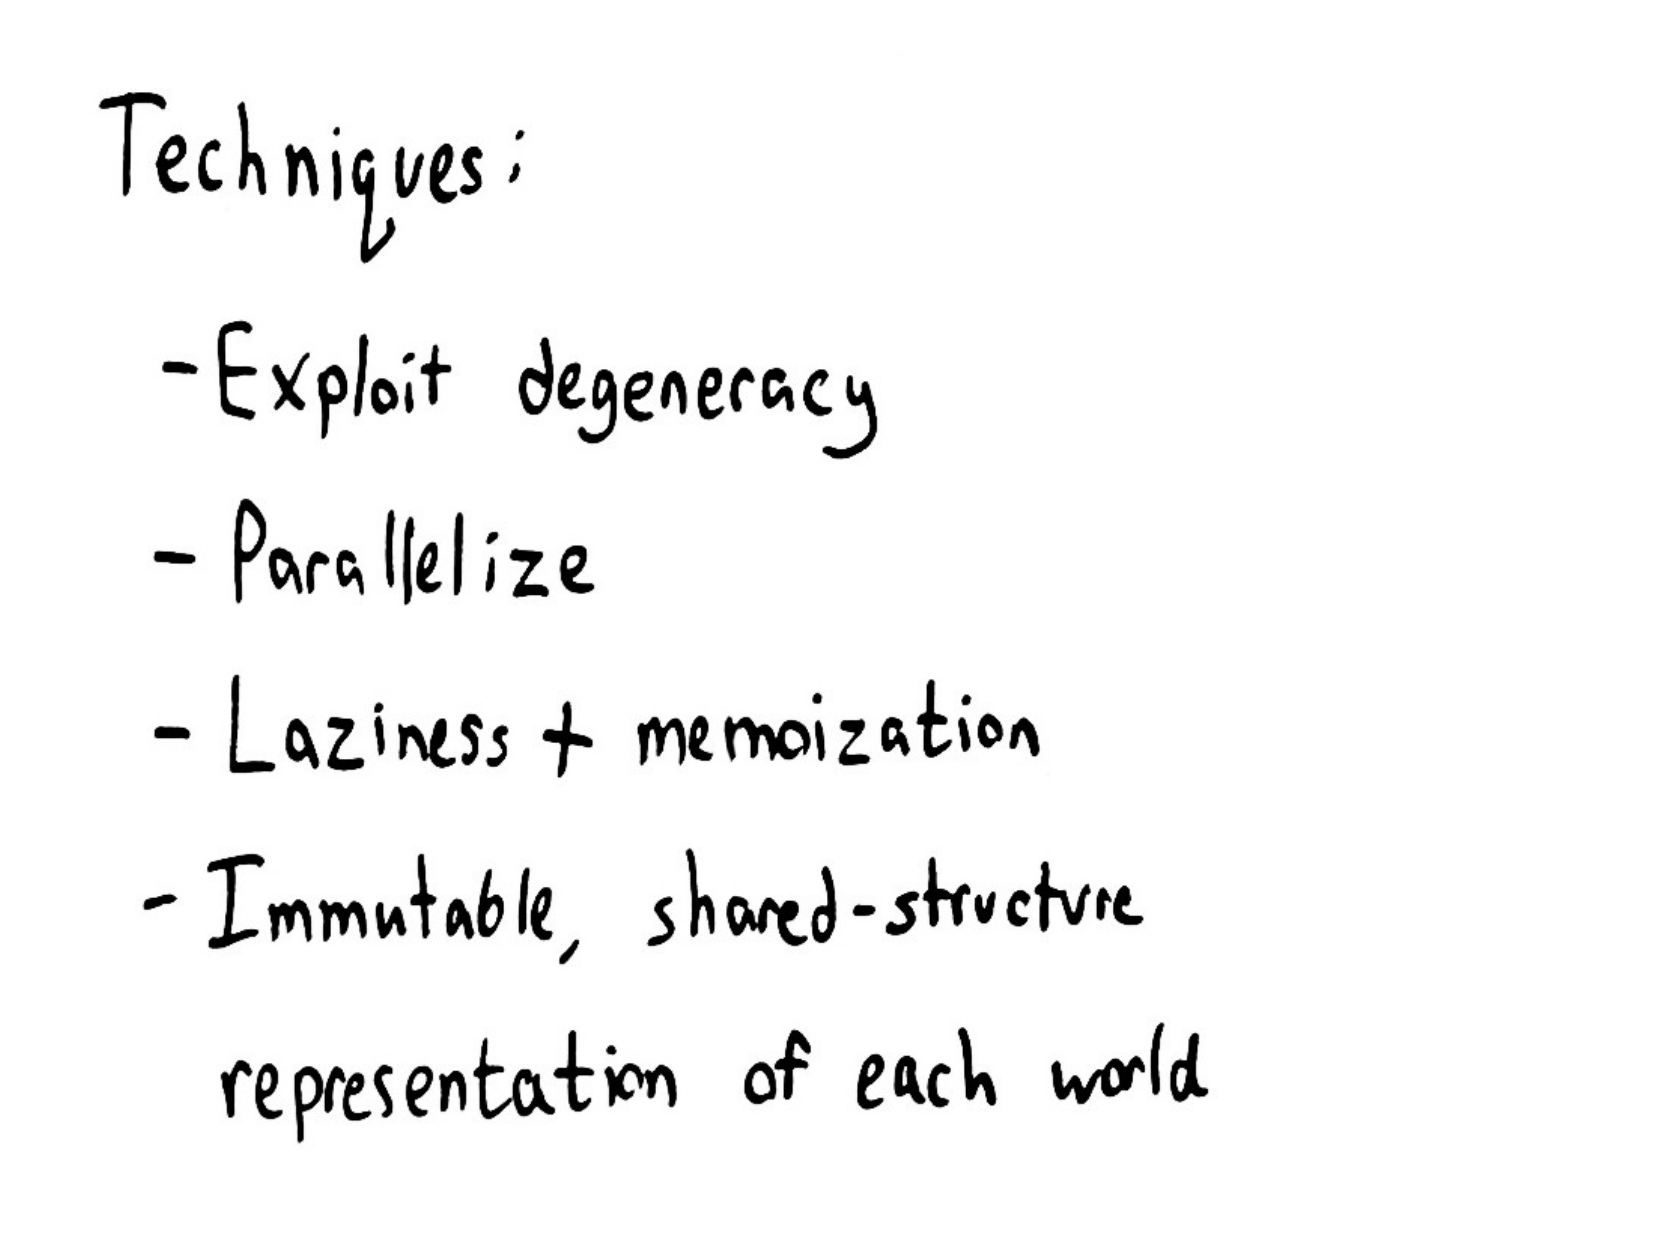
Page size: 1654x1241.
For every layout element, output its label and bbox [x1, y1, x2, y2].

picture [39, 40, 1276, 1181]
